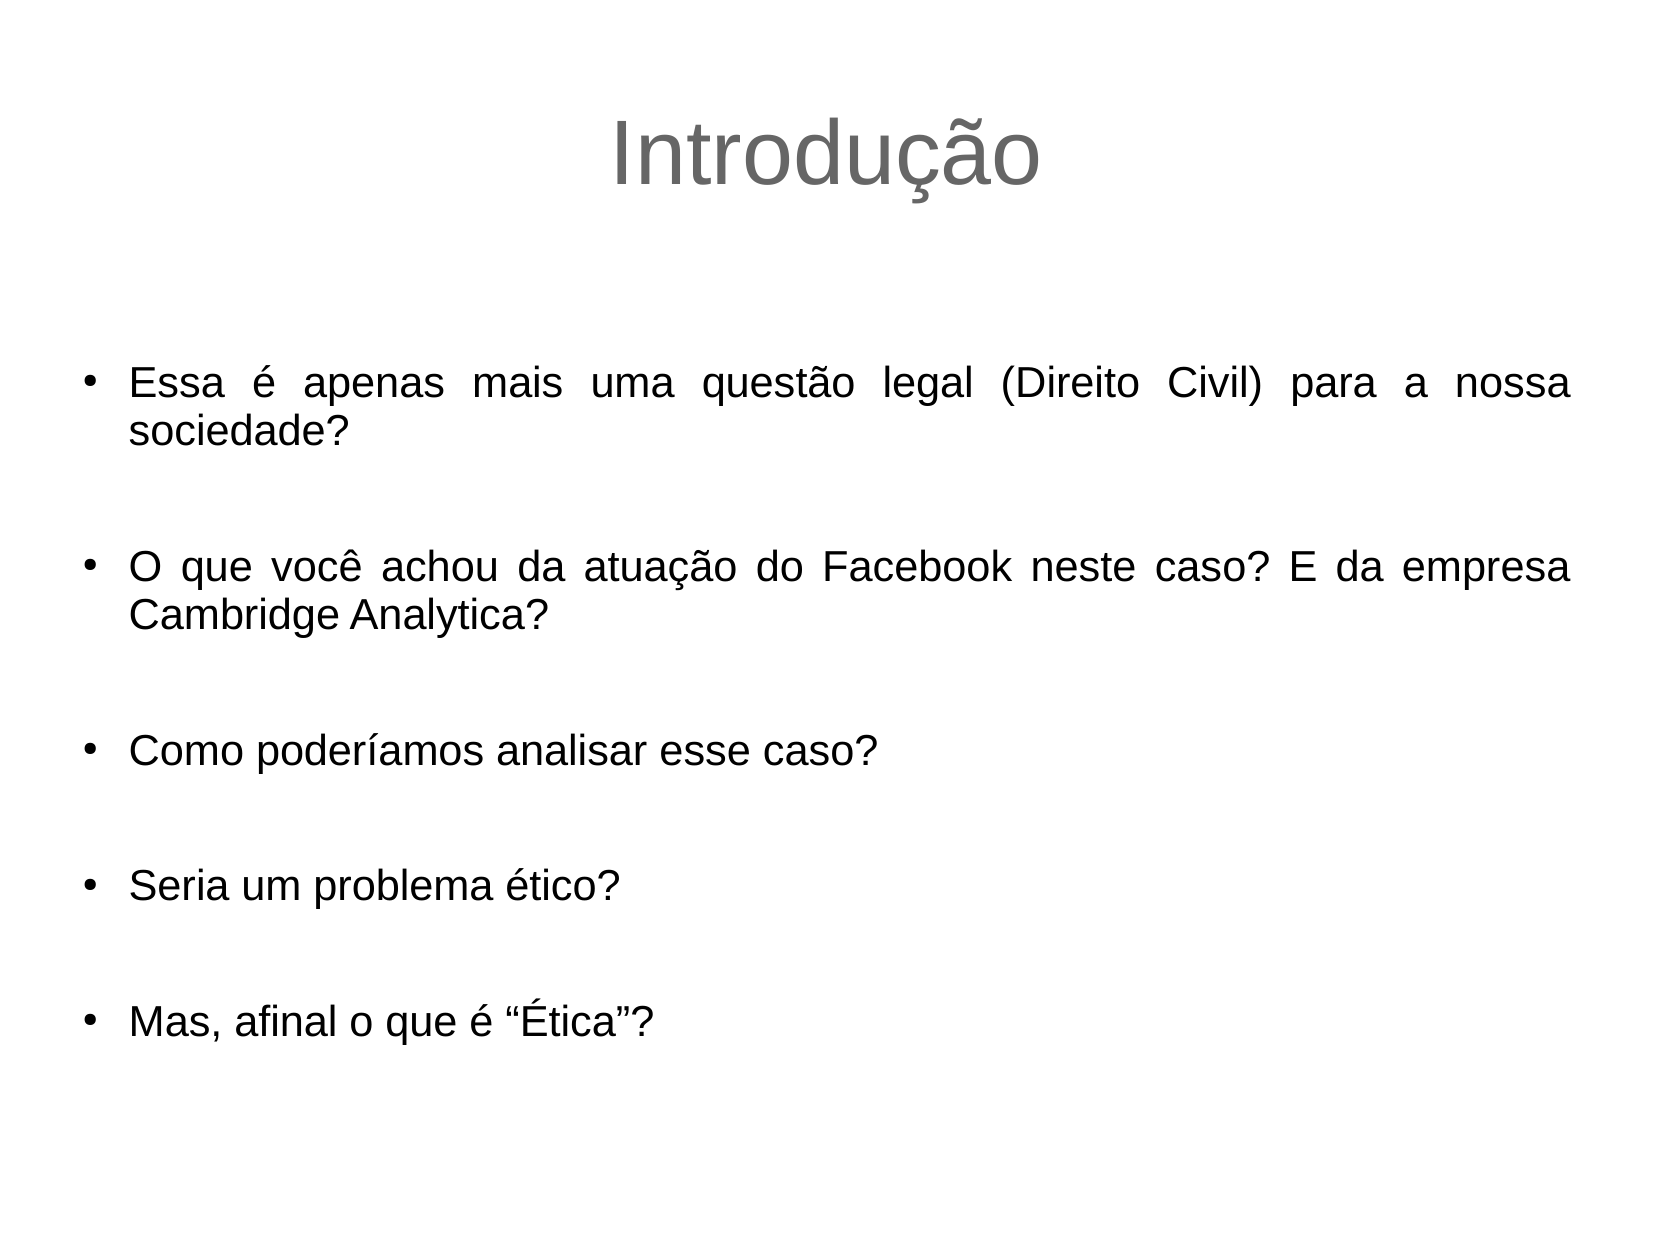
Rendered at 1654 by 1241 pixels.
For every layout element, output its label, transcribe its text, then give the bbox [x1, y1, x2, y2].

list Essa é apenas mais uma questão legal (Direito Civil) para a nossa sociedade? O que você achou da atuação do Facebook neste caso? E da empresa Cambridge Analytica? Como poderíamos analisar esse caso? Seria um problema ético? Mas, afinal o que é “Ética”? [82, 290, 1571, 1052]
title Introdução [82, 49, 1571, 257]
